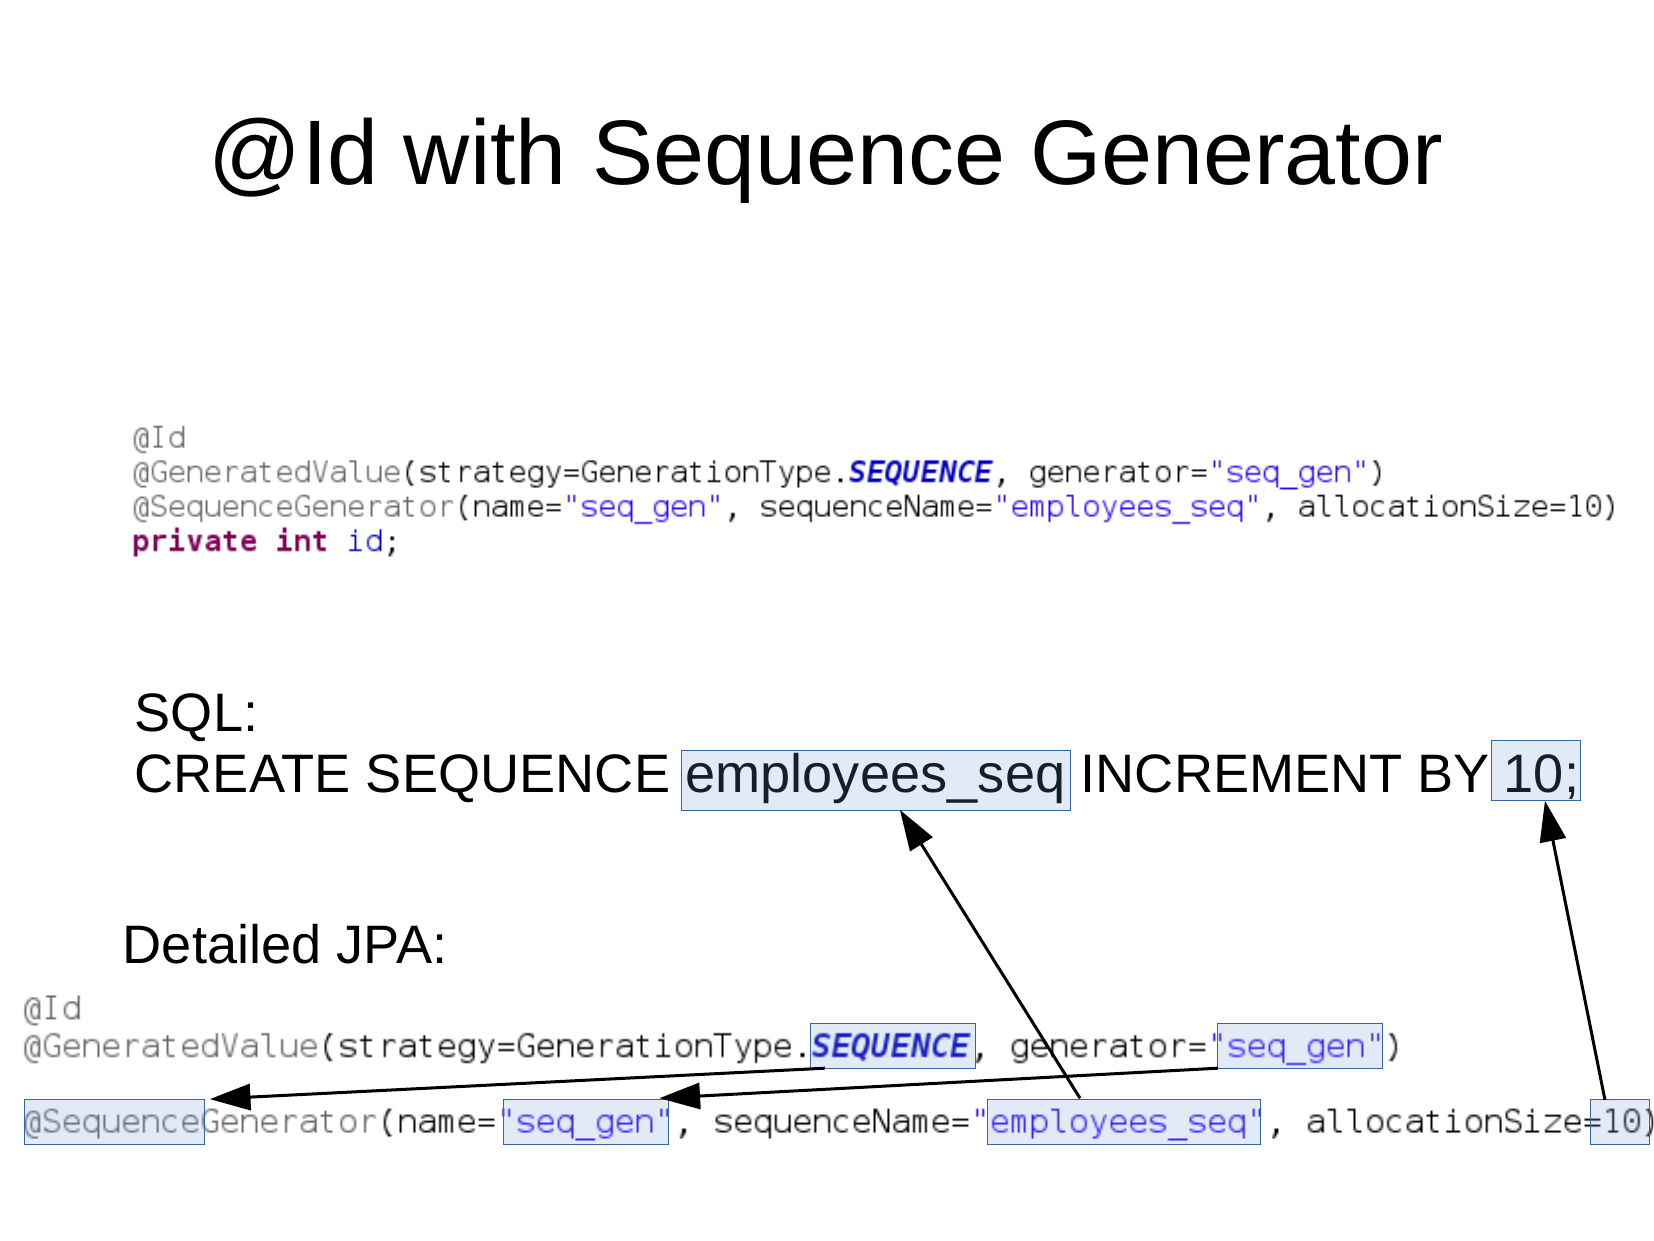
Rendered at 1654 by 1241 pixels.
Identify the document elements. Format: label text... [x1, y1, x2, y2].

picture [15, 986, 1063, 1145]
text_box [681, 750, 1071, 811]
text_box [1491, 740, 1581, 801]
text_box [503, 1099, 669, 1145]
text_box Detailed JPA: [108, 906, 463, 983]
text_box [24, 1099, 205, 1145]
text_box [1217, 1023, 1383, 1069]
picture [669, 1078, 1078, 1145]
text_box [810, 1023, 976, 1069]
picture [1584, 986, 1654, 1145]
title @Id with Sequence Generator [82, 49, 1571, 257]
picture [120, 419, 1621, 566]
picture [1013, 986, 1603, 1145]
text_box [987, 1099, 1261, 1145]
text_box [1590, 1099, 1650, 1145]
text_box SQL: CREATE SEQUENCE employees_seq INCREMENT BY 10; [120, 675, 1597, 812]
